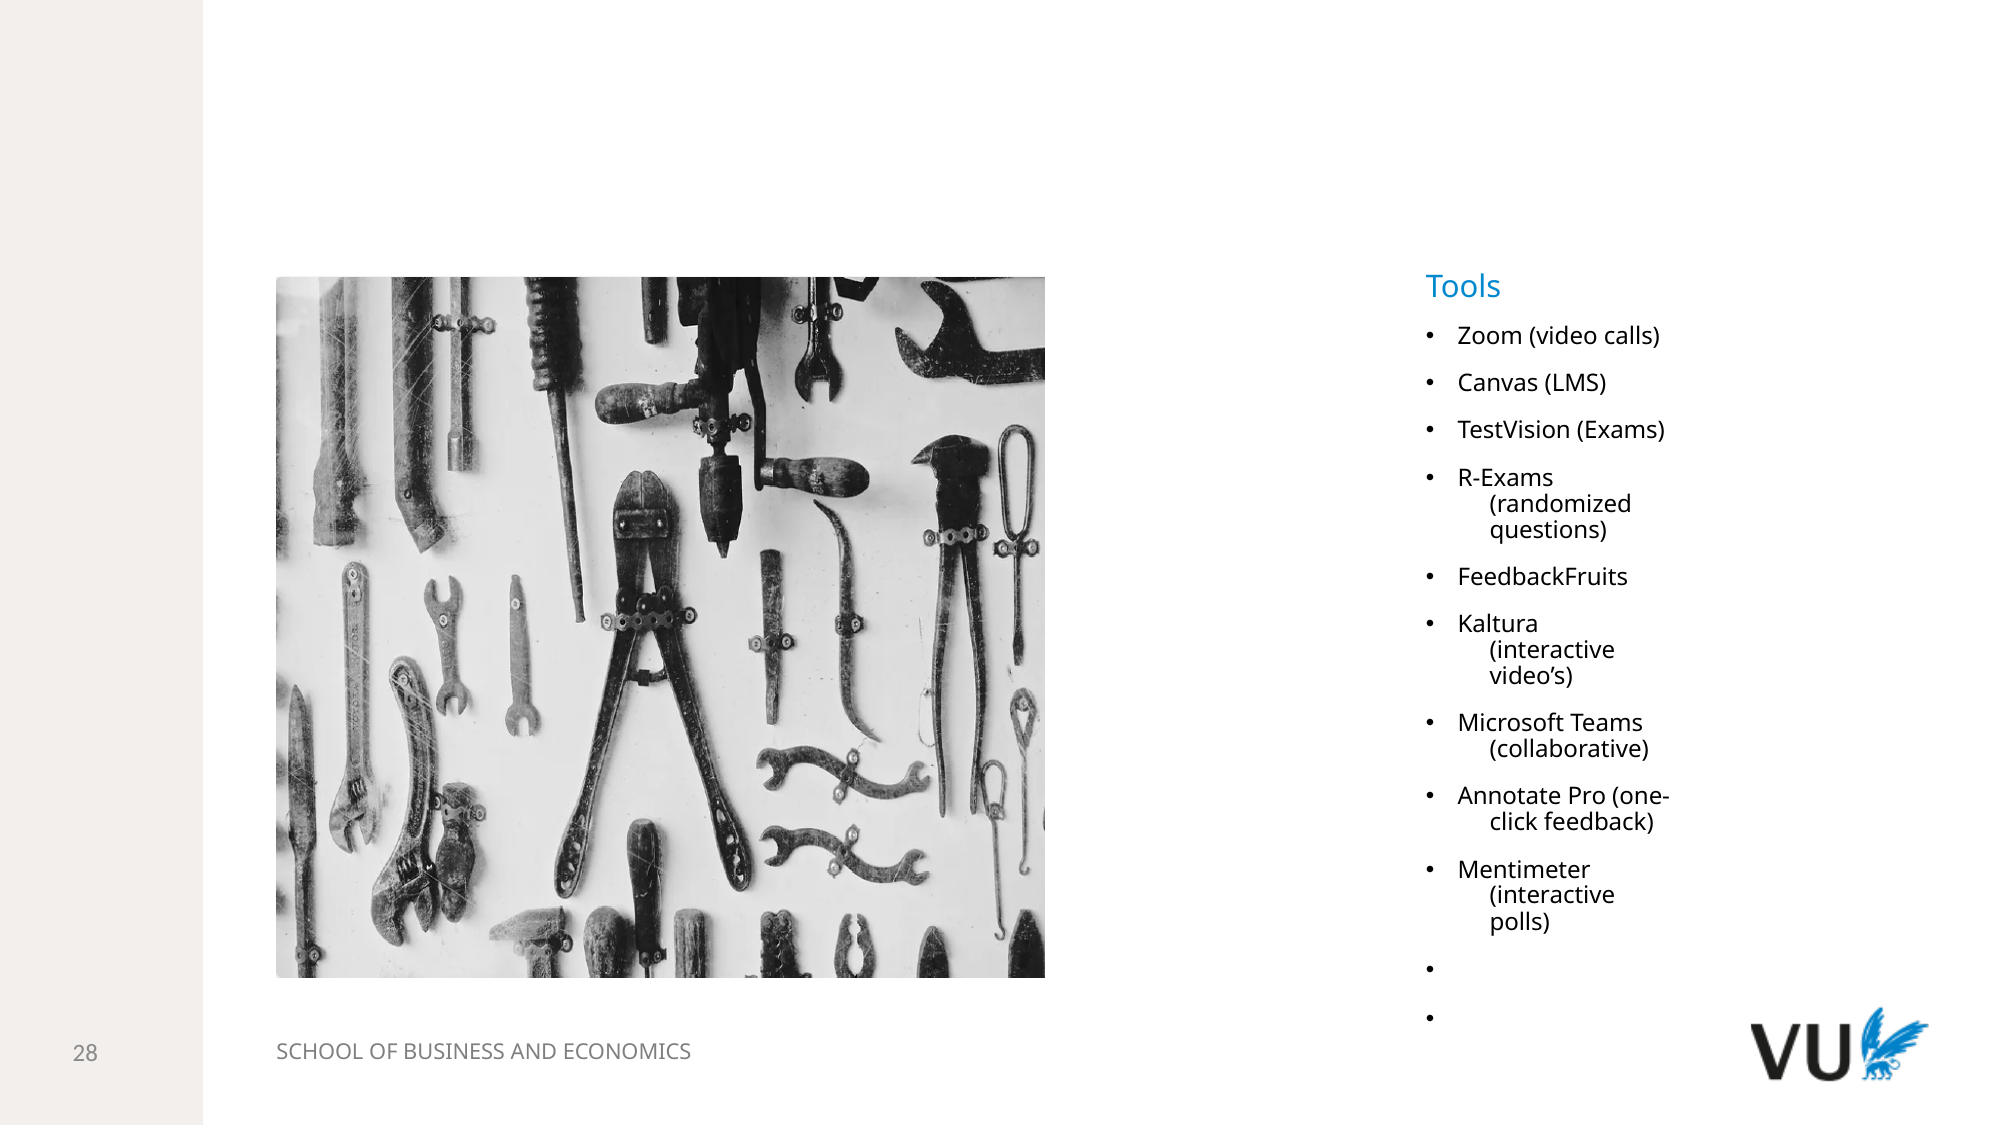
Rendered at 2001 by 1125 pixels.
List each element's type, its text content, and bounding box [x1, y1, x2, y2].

text_box 25 [72, 977, 173, 1125]
list Tools Zoom (video calls) Canvas (LMS) TestVision (Exams) R-Exams (randomized questions) FeedbackFruits Kaltura (interactive video’s) Microsoft Teams (collaborative) Annotate Pro (one-click feedback) Mentimeter (interactive polls) [1287, 264, 1927, 966]
text_box SCHOOL OF BUSINESS AND ECONOMICS [276, 977, 1413, 1125]
chart [276, 276, 1045, 977]
